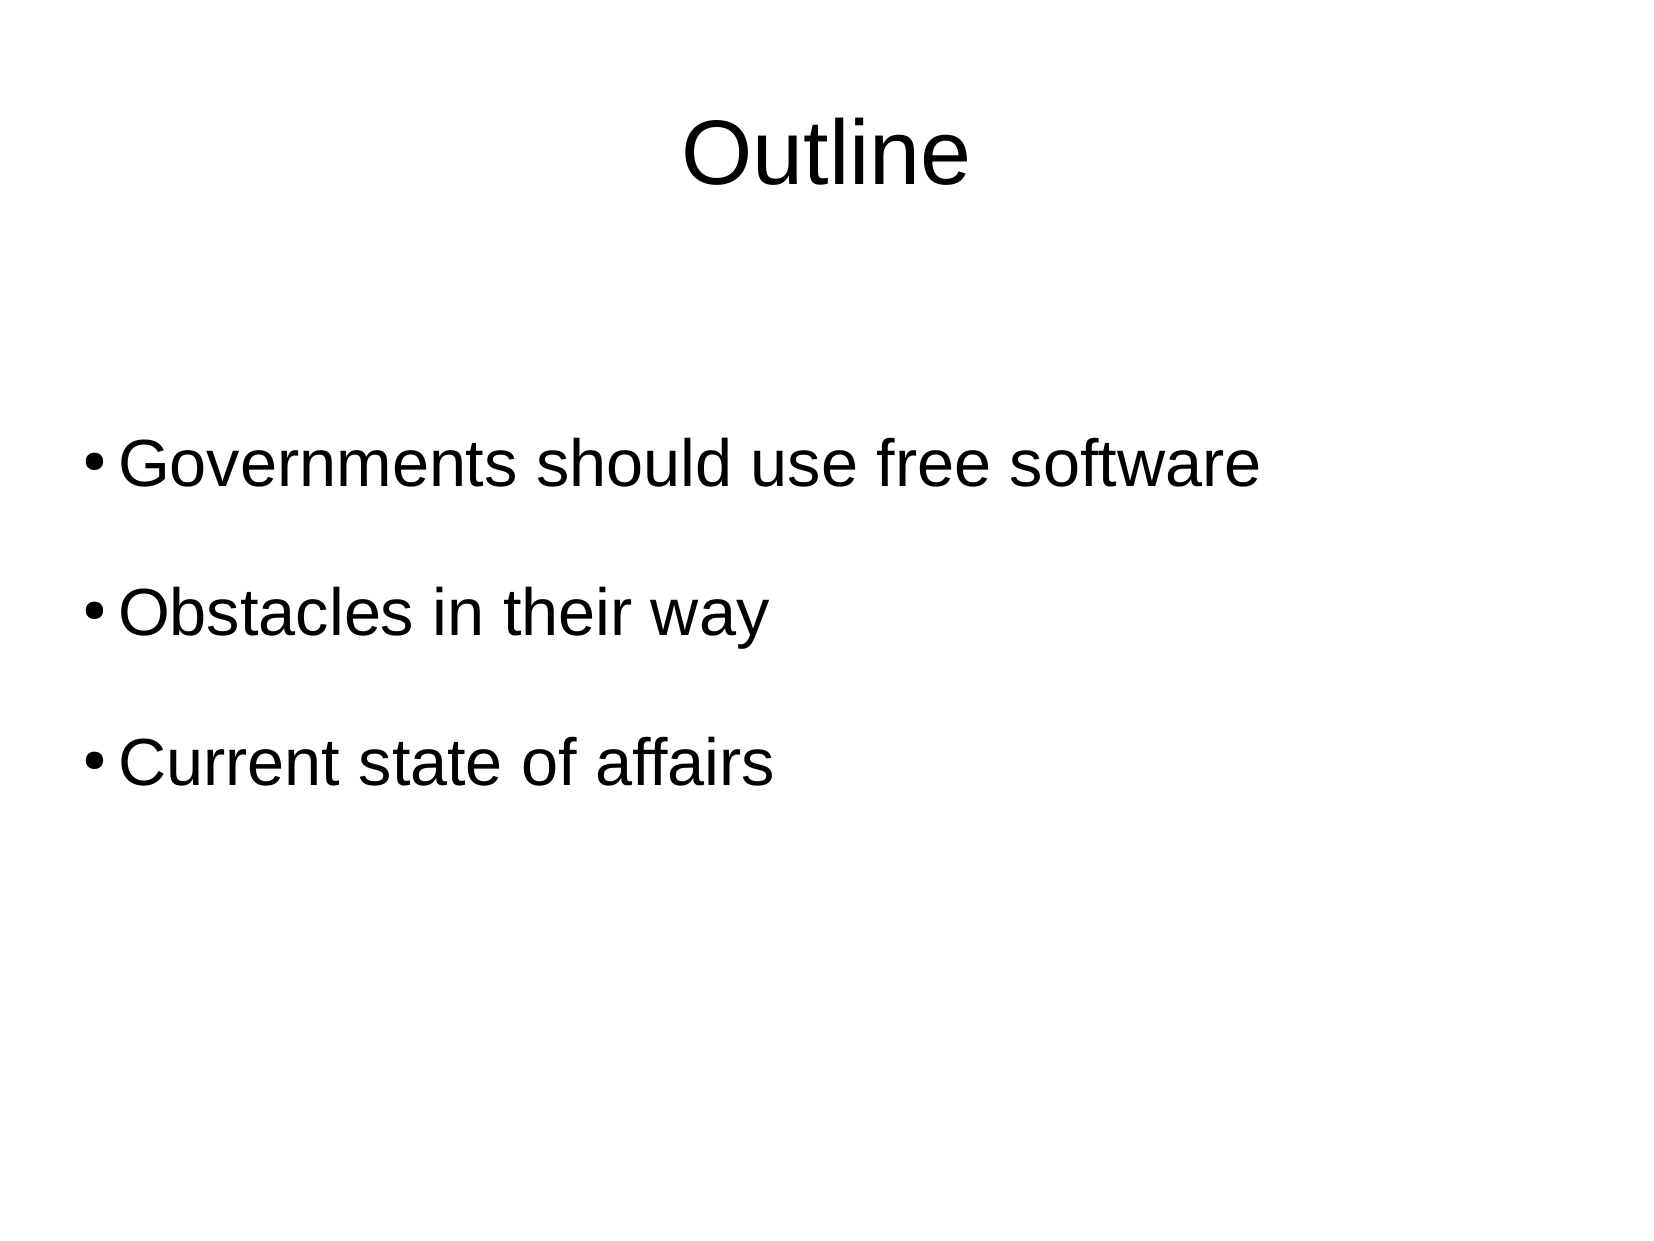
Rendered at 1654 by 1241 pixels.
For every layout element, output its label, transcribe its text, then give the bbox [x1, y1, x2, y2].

title Outline [82, 49, 1571, 257]
subtitle Governments should use free software Obstacles in their way Current state of affairs [82, 290, 1571, 1010]
